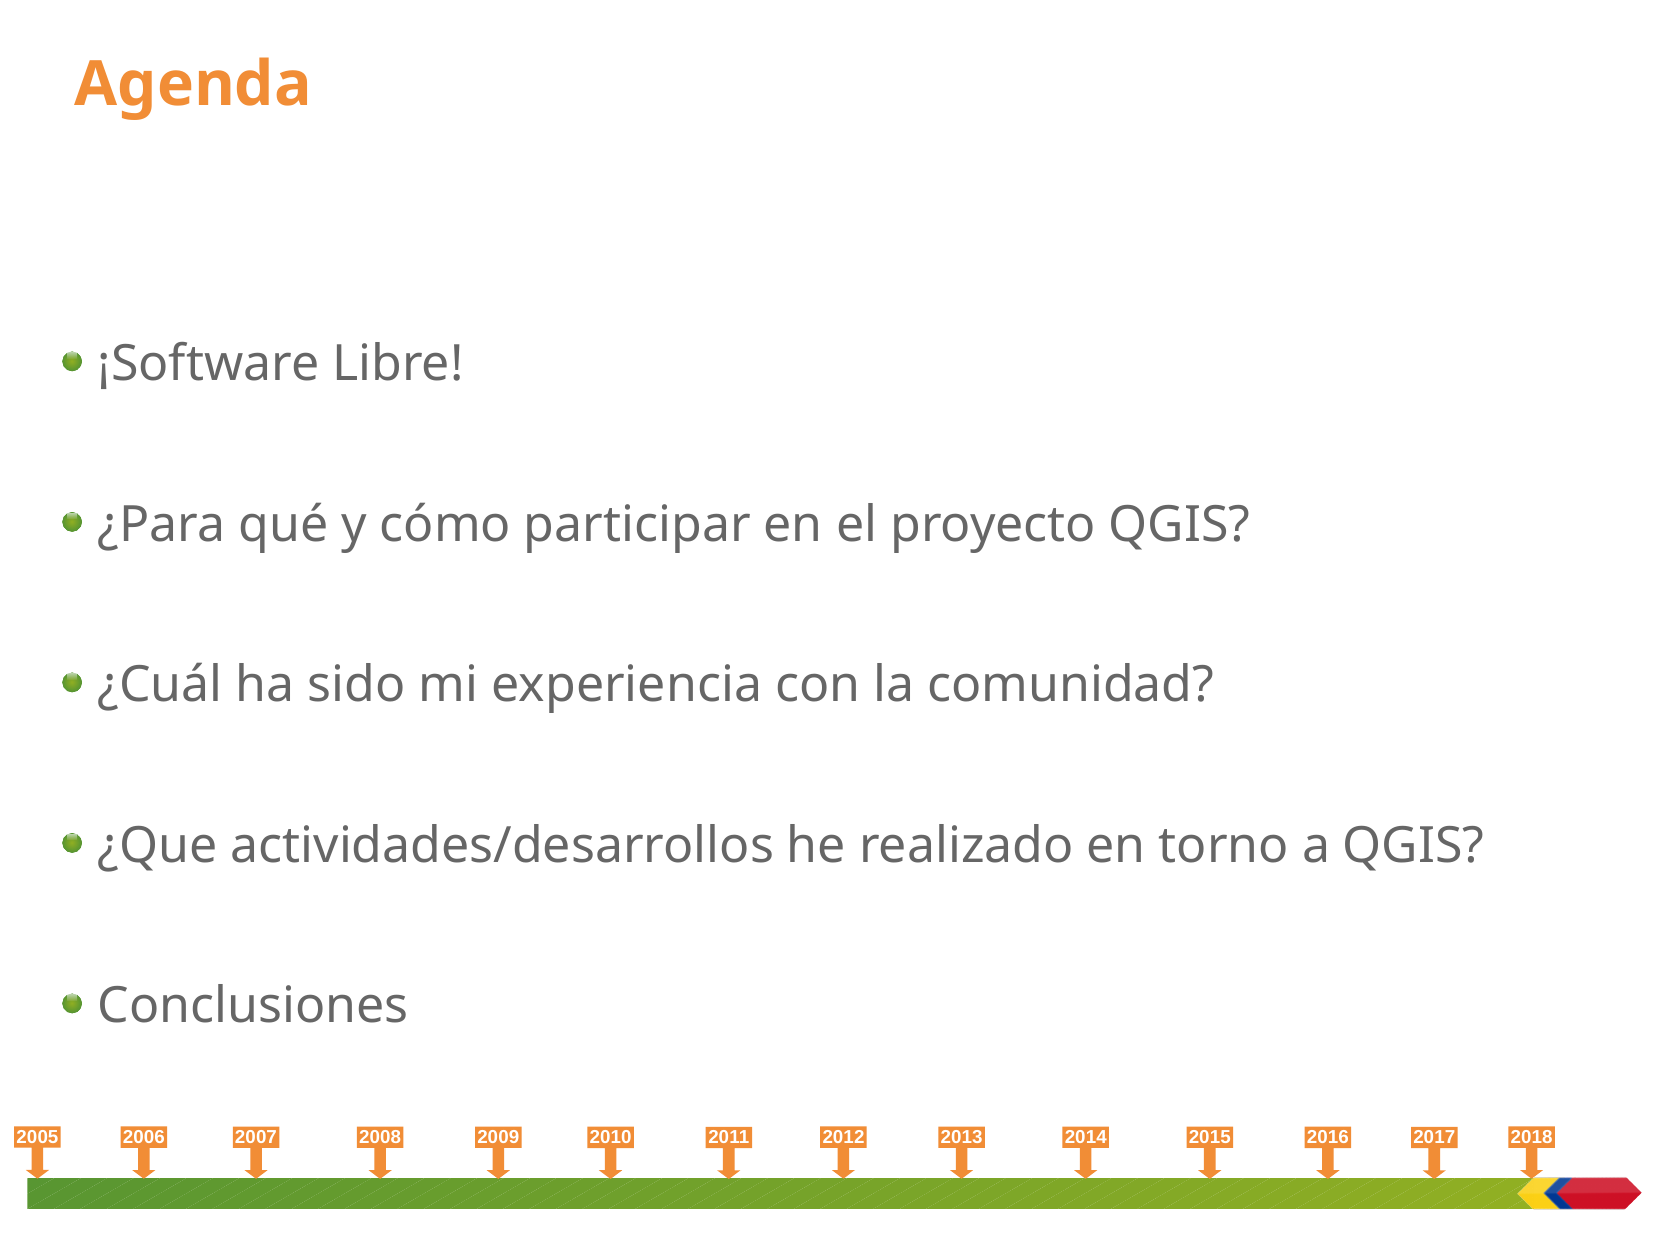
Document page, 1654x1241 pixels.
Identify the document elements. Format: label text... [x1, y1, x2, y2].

text_box [27, 1178, 1532, 1209]
text_box 2008 [356, 1126, 404, 1179]
picture [1517, 1131, 1642, 1241]
text_box 2014 [1062, 1126, 1109, 1179]
text_box 2017 [1411, 1126, 1458, 1180]
text_box 2011 [705, 1126, 753, 1180]
text_box 2005 [14, 1126, 61, 1179]
text_box 2006 [120, 1126, 168, 1179]
text_box 2015 [1186, 1126, 1234, 1179]
text_box 2018 [1508, 1126, 1555, 1179]
text_box ¡Software Libre! ¿Para qué y cómo participar en el proyecto QGIS? ¿Cuál ha sido mi experiencia con la comunidad? ¿Que actividades/desarrollos he realizado en torno a QGIS? Conclusiones [46, 159, 1605, 996]
text_box 2010 [587, 1126, 634, 1179]
text_box 2007 [232, 1126, 280, 1179]
text_box 2013 [938, 1126, 985, 1179]
text_box 2009 [475, 1126, 522, 1179]
text_box 2012 [820, 1126, 867, 1179]
text_box 2016 [1304, 1126, 1352, 1179]
title Agenda [74, 45, 483, 118]
